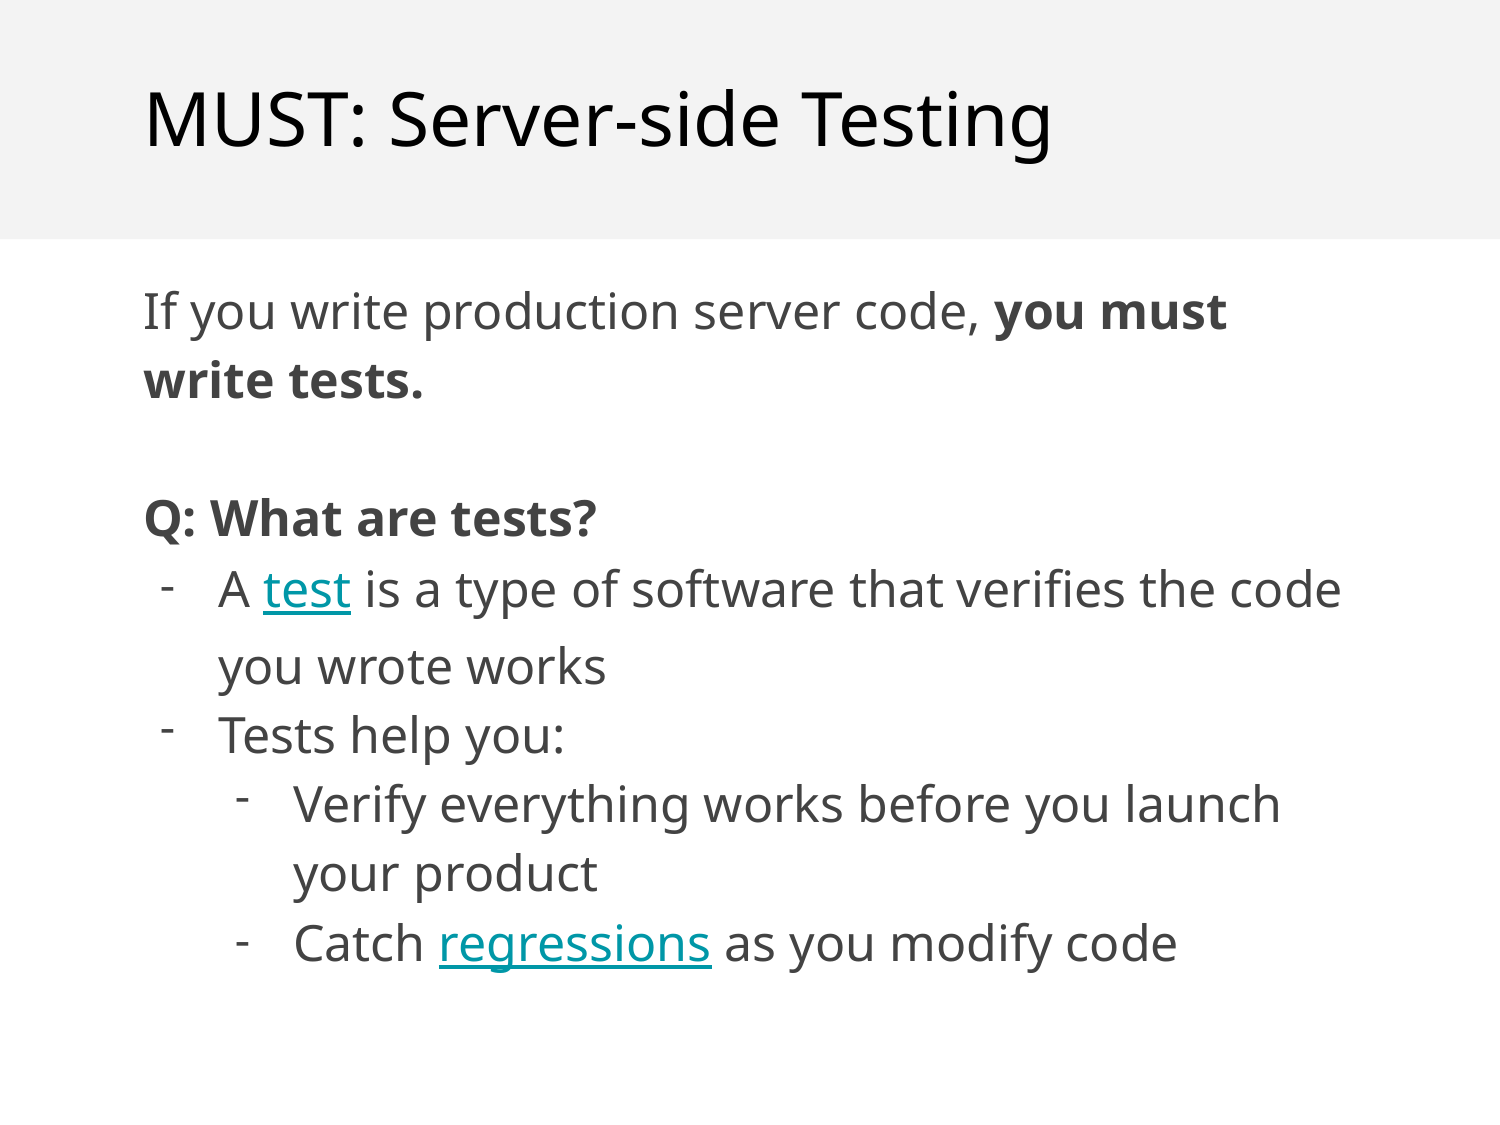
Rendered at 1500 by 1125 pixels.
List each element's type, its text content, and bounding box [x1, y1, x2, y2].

title MUST: Server-side Testing [128, 56, 1372, 183]
list If you write production server code, you must write tests. Q: What are tests? A test is a type of software that verifies the code you wrote works Tests help you: Verify everything works before you launch your product Catch regressions as you modify code [128, 255, 1372, 1004]
